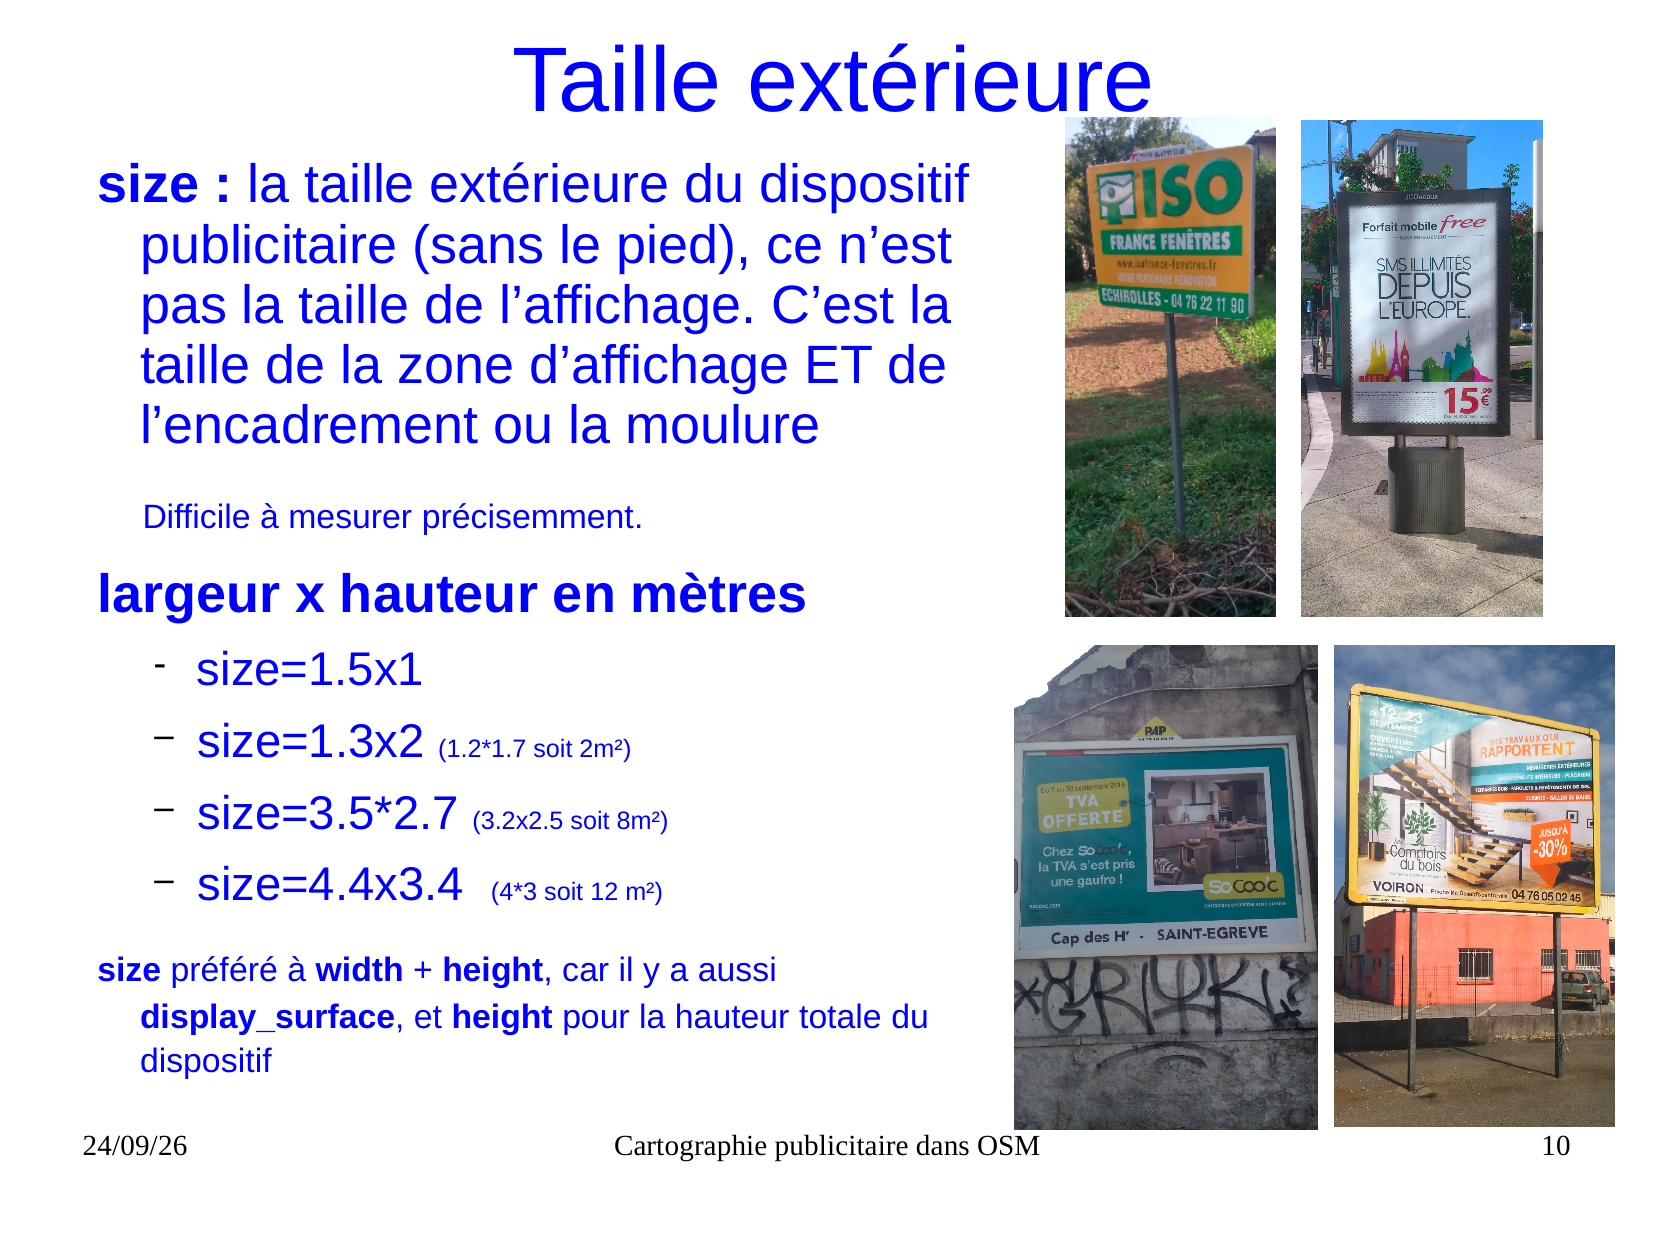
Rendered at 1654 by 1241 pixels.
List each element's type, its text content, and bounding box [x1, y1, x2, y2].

list size : la taille extérieure du dispositif publicitaire (sans le pied), ce n’est pas la taille de l’affichage. C’est la taille de la zone d’affichage ET de l’encadrement ou la moulure Difficile à mesurer précisemment. largeur x hauteur en mètres size=1.5x1 size=1.3x2 (1.2*1.7 soit 2m²) size=3.5*2.7 (3.2x2.5 soit 8m²) size=4.4x3.4 (4*3 soit 12 m²) size préféré à width + height, car il y a aussi display_surface, et height pour la hauteur totale du dispositif [82, 149, 1035, 1096]
picture [1301, 120, 1543, 617]
picture [1334, 645, 1615, 1127]
picture [1065, 117, 1276, 617]
title Taille extérieure [90, 19, 1579, 135]
picture [1014, 645, 1318, 1130]
